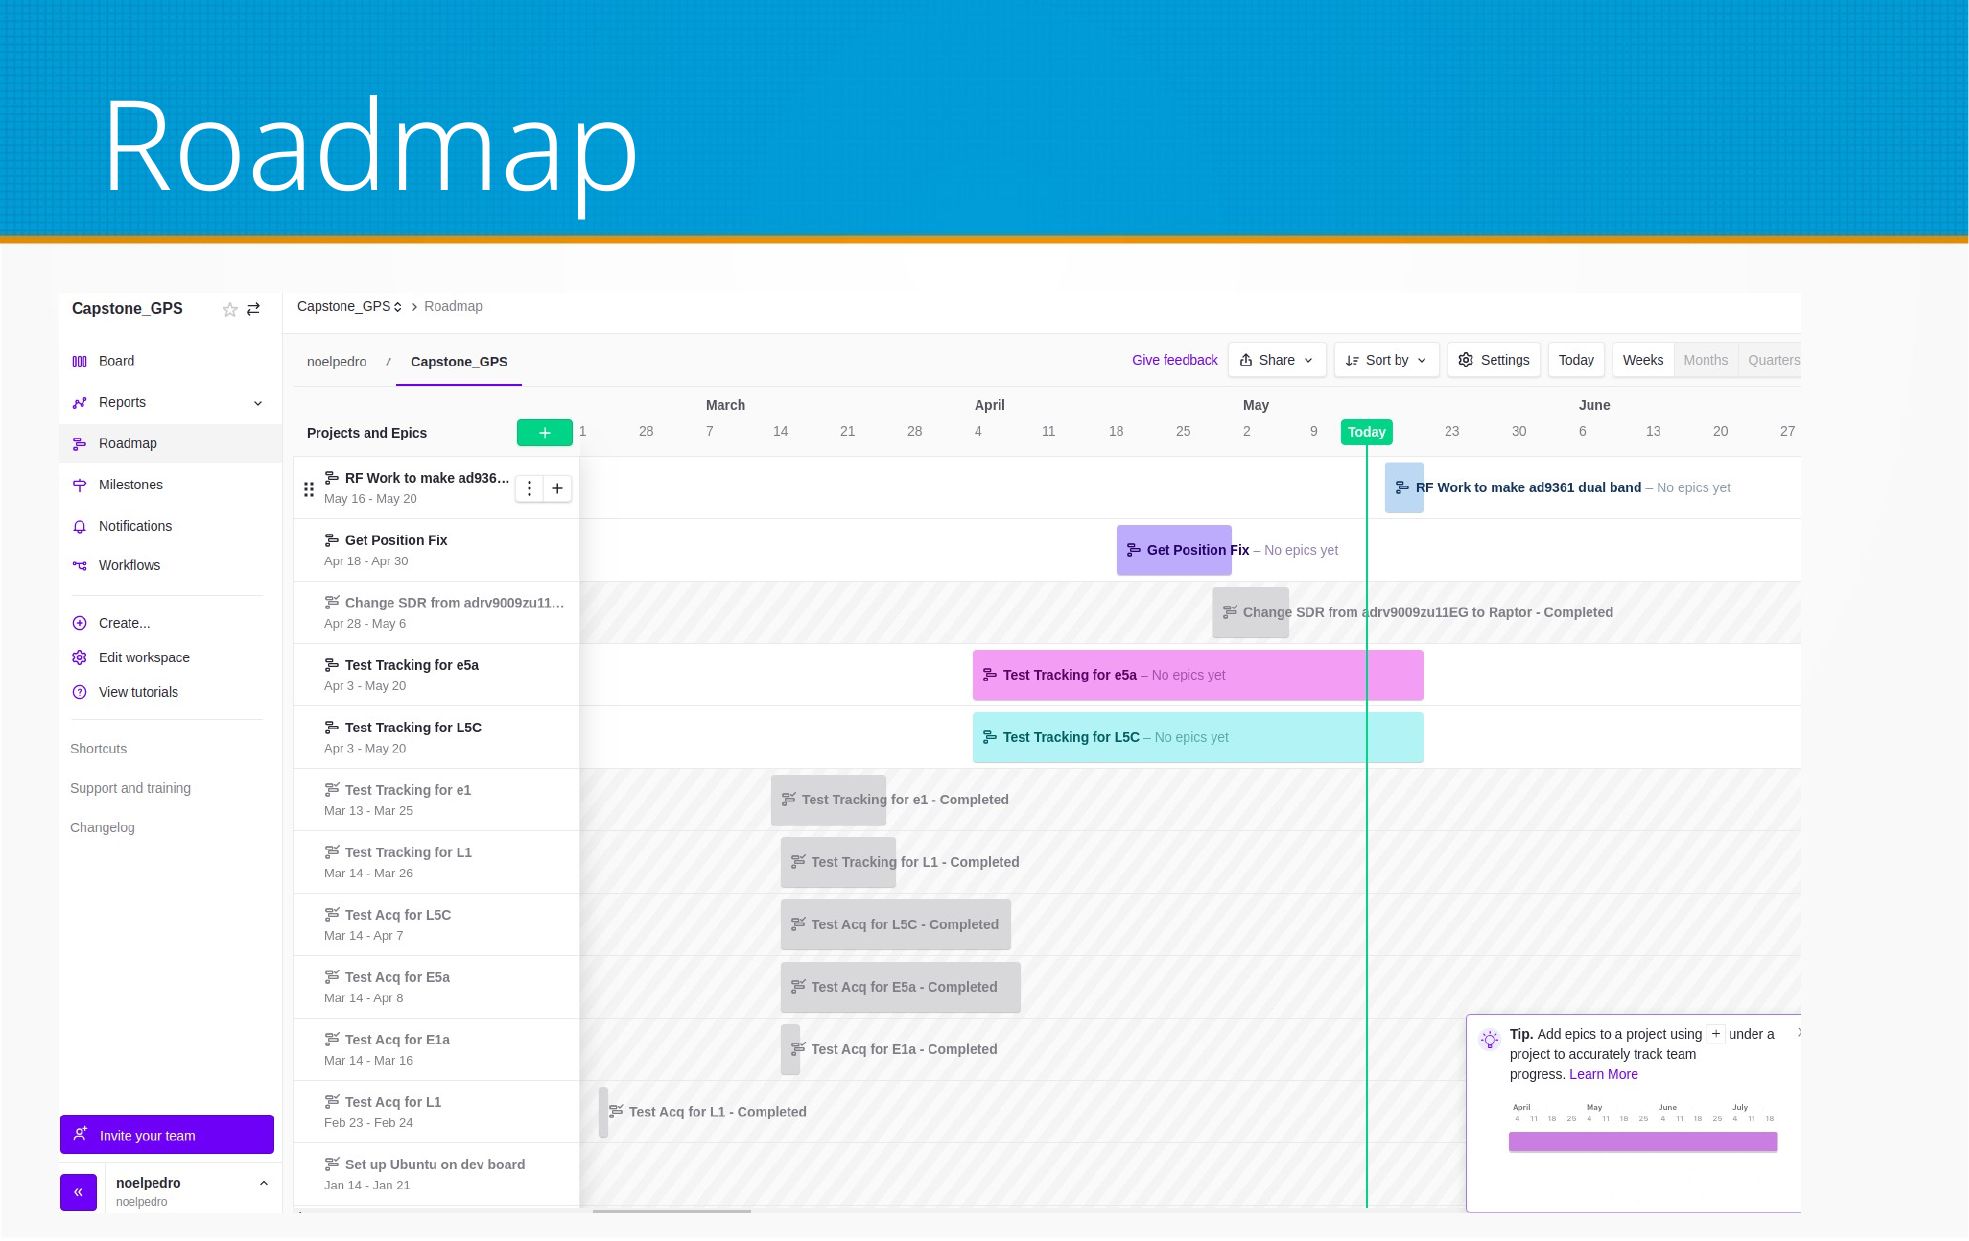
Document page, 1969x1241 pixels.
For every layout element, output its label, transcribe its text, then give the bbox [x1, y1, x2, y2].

picture [0, 233, 1969, 1241]
title Roadmap [98, 19, 1870, 227]
